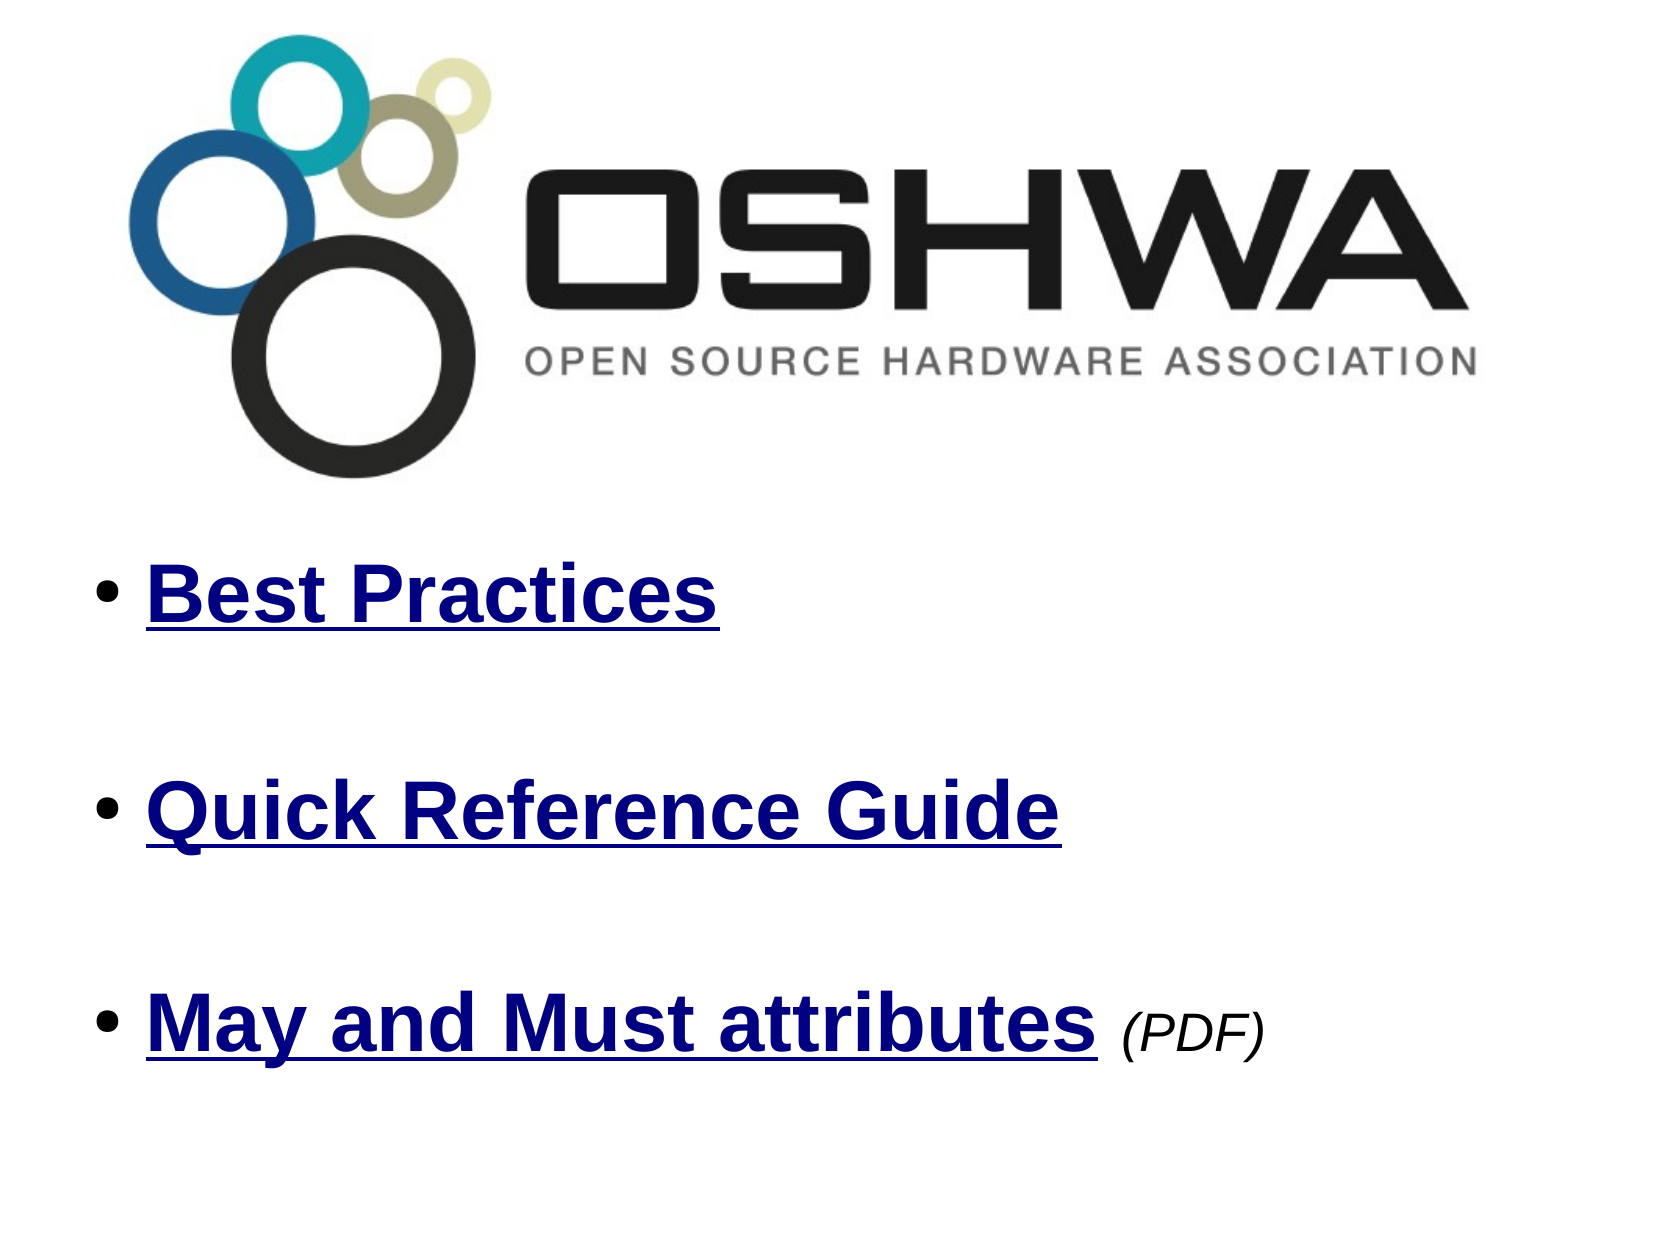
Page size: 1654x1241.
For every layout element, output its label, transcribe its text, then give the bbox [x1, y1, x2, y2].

list Best Practices Quick Reference Guide May and Must attributes (PDF) [75, 547, 1538, 1241]
picture [21, 32, 1584, 483]
